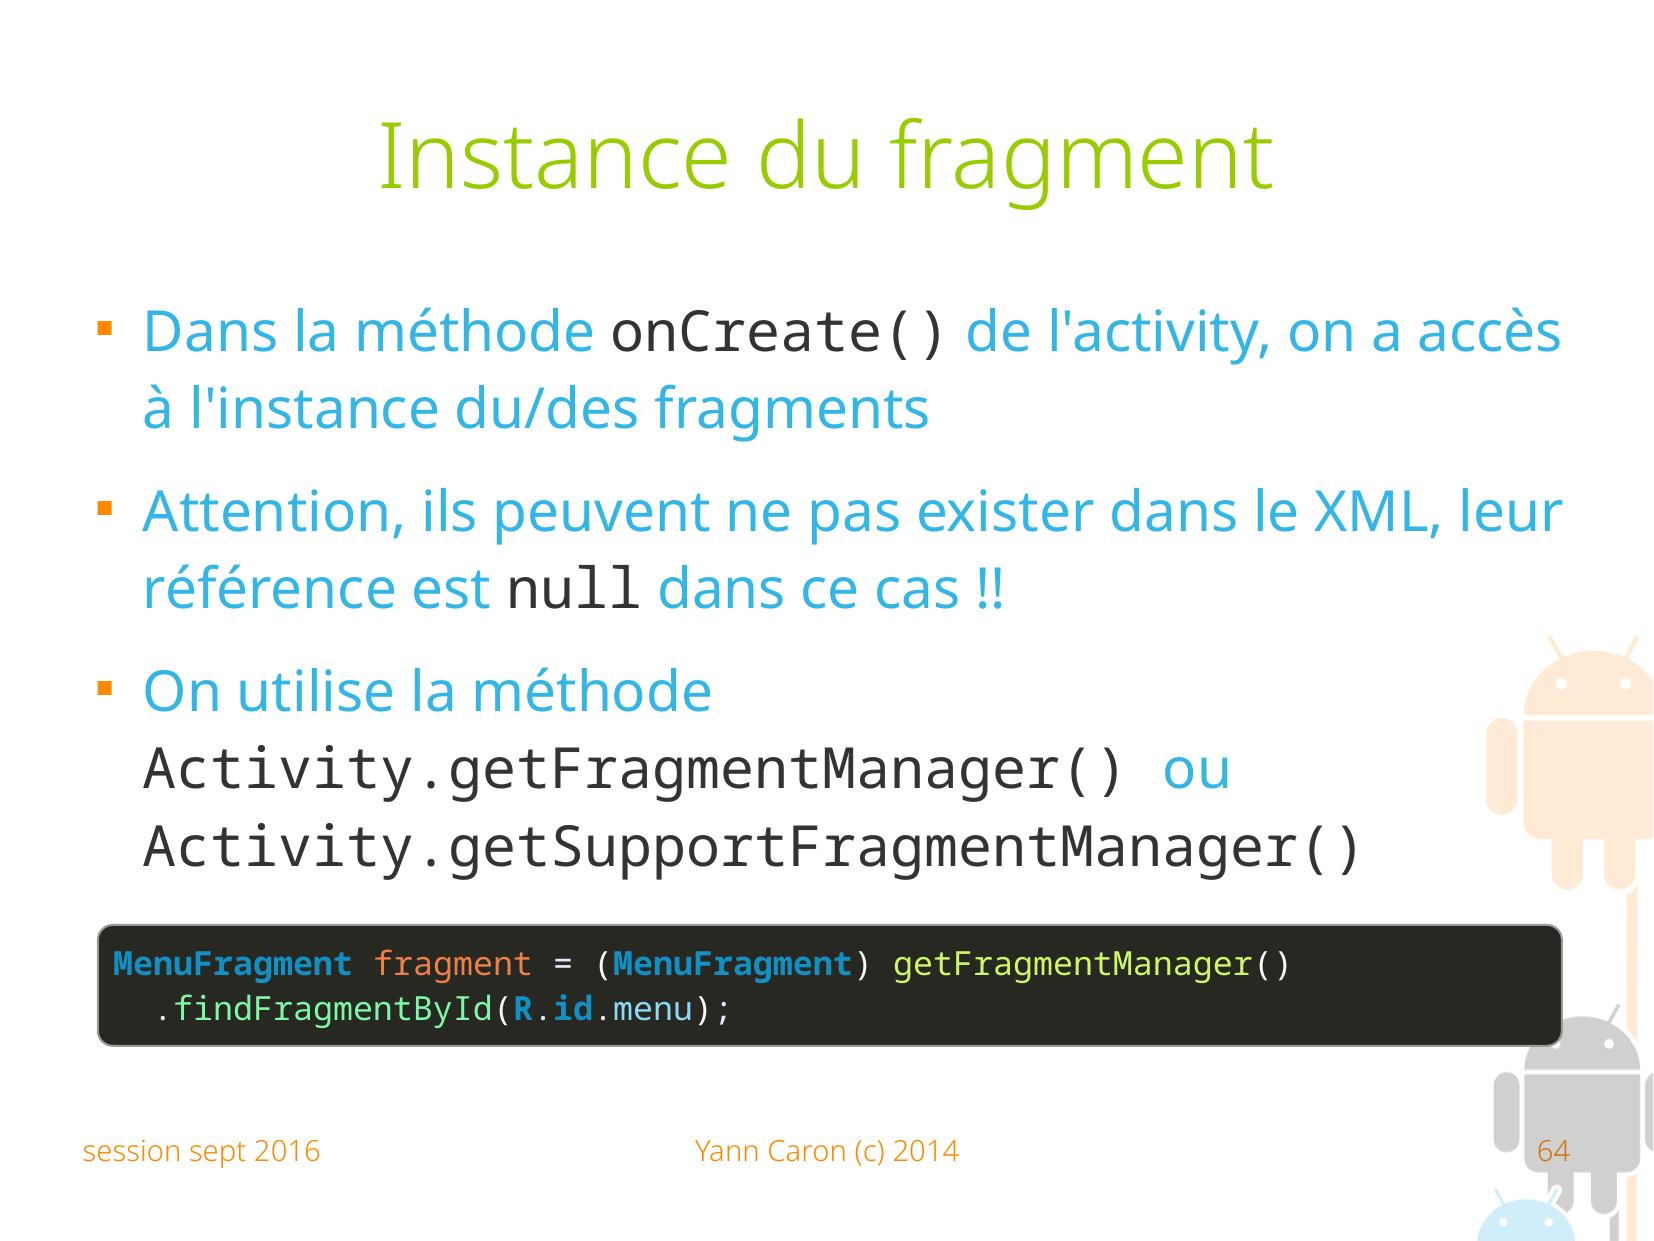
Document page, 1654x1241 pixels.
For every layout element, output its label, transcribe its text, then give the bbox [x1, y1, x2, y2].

picture [240, 423, 1654, 1241]
list Dans la méthode onCreate() de l'activity, on a accès à l'instance du/des fragments Attention, ils peuvent ne pas exister dans le XML, leur référence est null dans ce cas !! On utilise la méthode Activity.getFragmentManager() ou Activity.getSupportFragmentManager() [82, 290, 1571, 886]
text_box MenuFragment fragment = (MenuFragment) getFragmentManager() .findFragmentById(R.id.menu); [97, 924, 1562, 1034]
title Instance du fragment [82, 49, 1571, 257]
